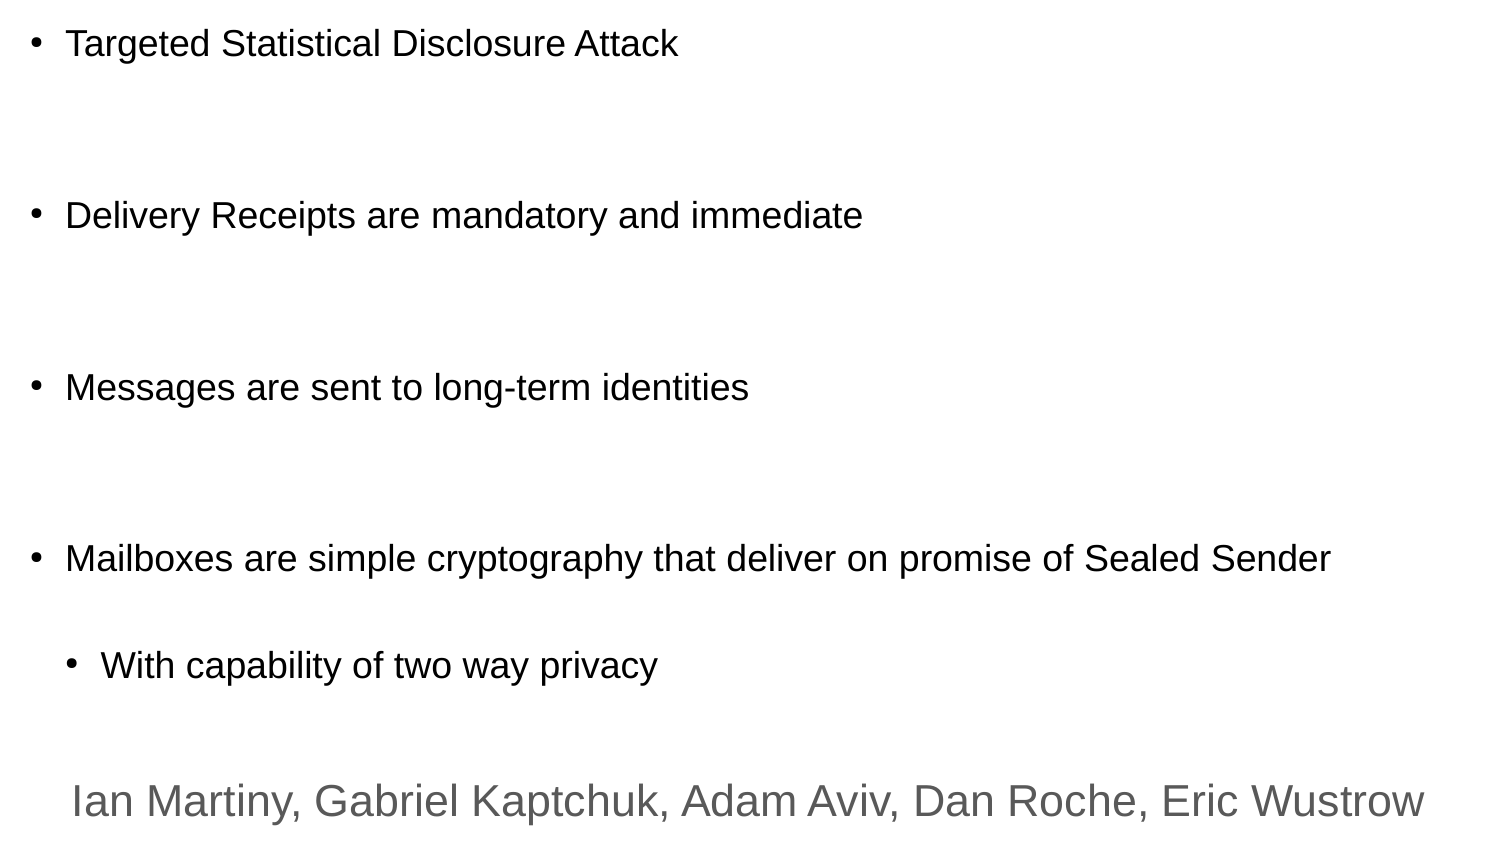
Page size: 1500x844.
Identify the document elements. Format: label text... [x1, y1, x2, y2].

text_box Targeted Statistical Disclosure Attack Delivery Receipts are mandatory and immediate Messages are sent to long-term identities Mailboxes are simple cryptography that deliver on promise of Sealed Sender With capability of two way privacy [15, 14, 1471, 694]
text_box Ian Martiny, Gabriel Kaptchuk, Adam Aviv, Dan Roche, Eric Wustrow [51, 761, 1449, 844]
